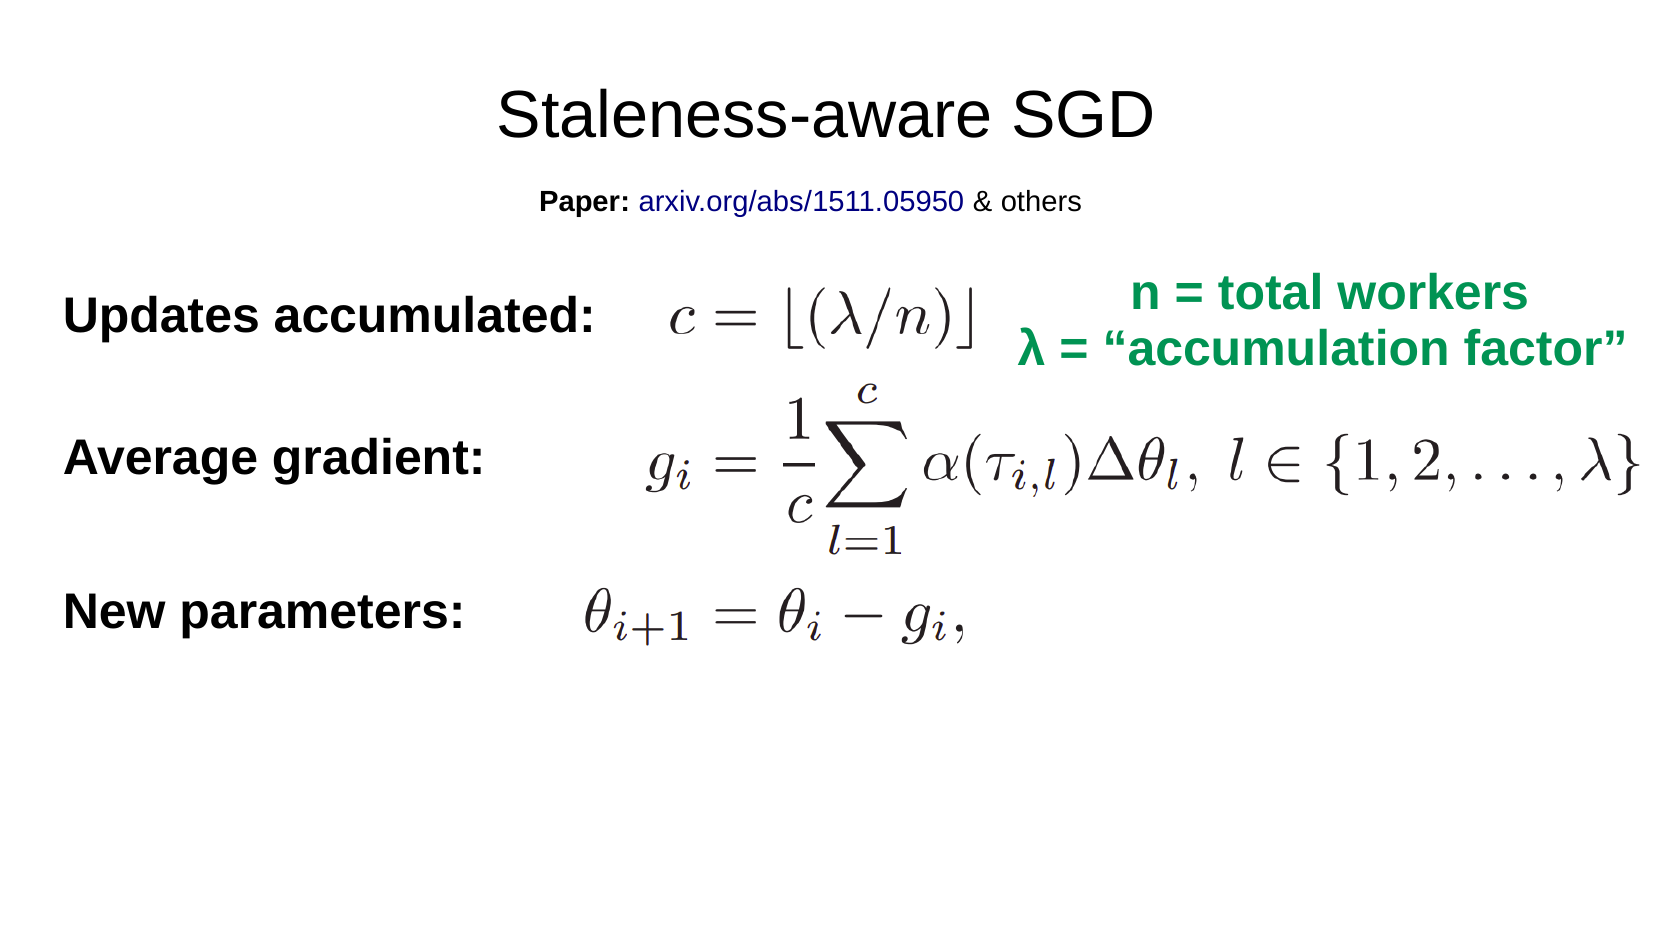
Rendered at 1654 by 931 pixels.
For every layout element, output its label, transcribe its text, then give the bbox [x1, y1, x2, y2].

subtitle Paper: arxiv.org/abs/1511.05950 & others [469, 151, 1152, 251]
picture [560, 261, 1646, 661]
text_box n = total workers λ = “accumulation factor” [976, 257, 1654, 384]
text_box Average gradient: [48, 421, 766, 549]
text_box New parameters: [48, 575, 766, 702]
title Staleness-aware SGD [82, 37, 1571, 193]
text_box Updates accumulated: [48, 280, 766, 407]
